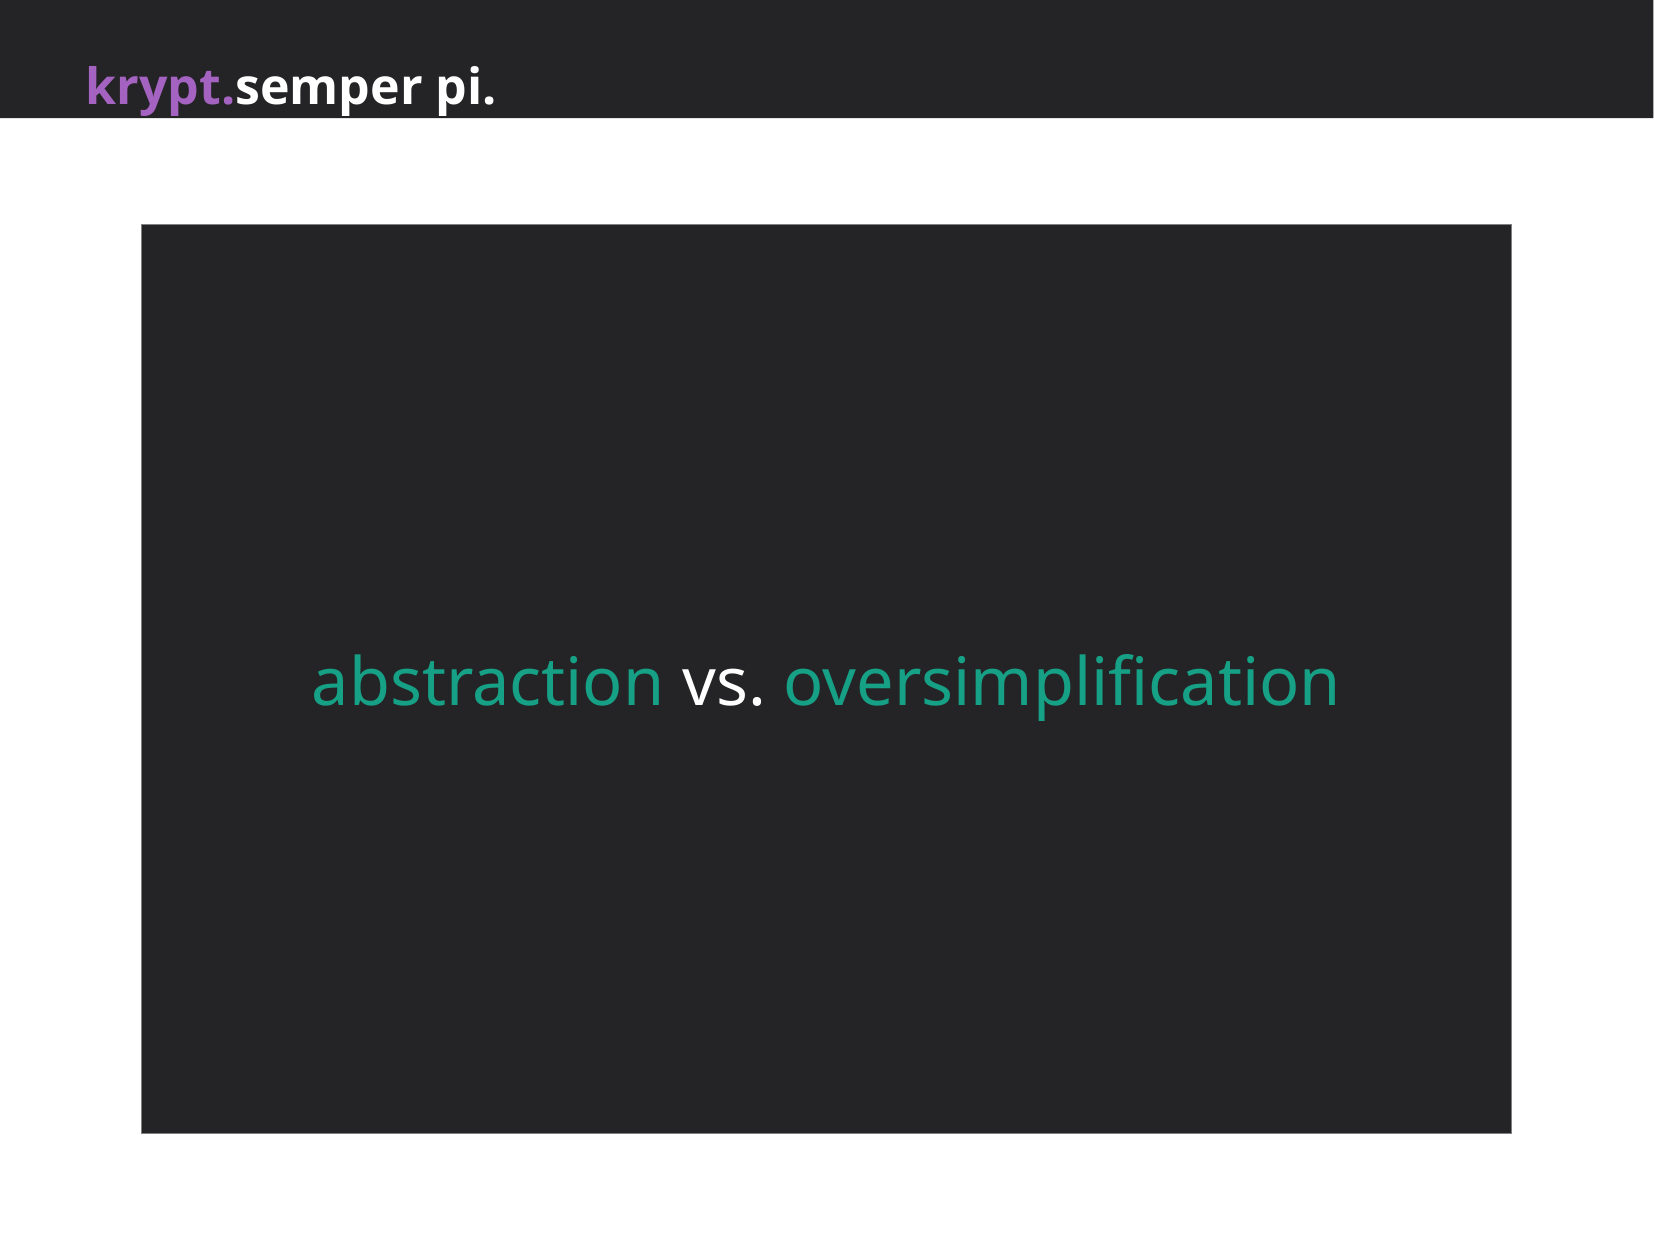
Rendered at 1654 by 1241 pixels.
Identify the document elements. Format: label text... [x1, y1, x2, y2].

text_box abstraction vs. oversimplification [141, 224, 1512, 1134]
text_box [0, 0, 1654, 119]
text_box krypt.semper pi. [70, 43, 544, 119]
